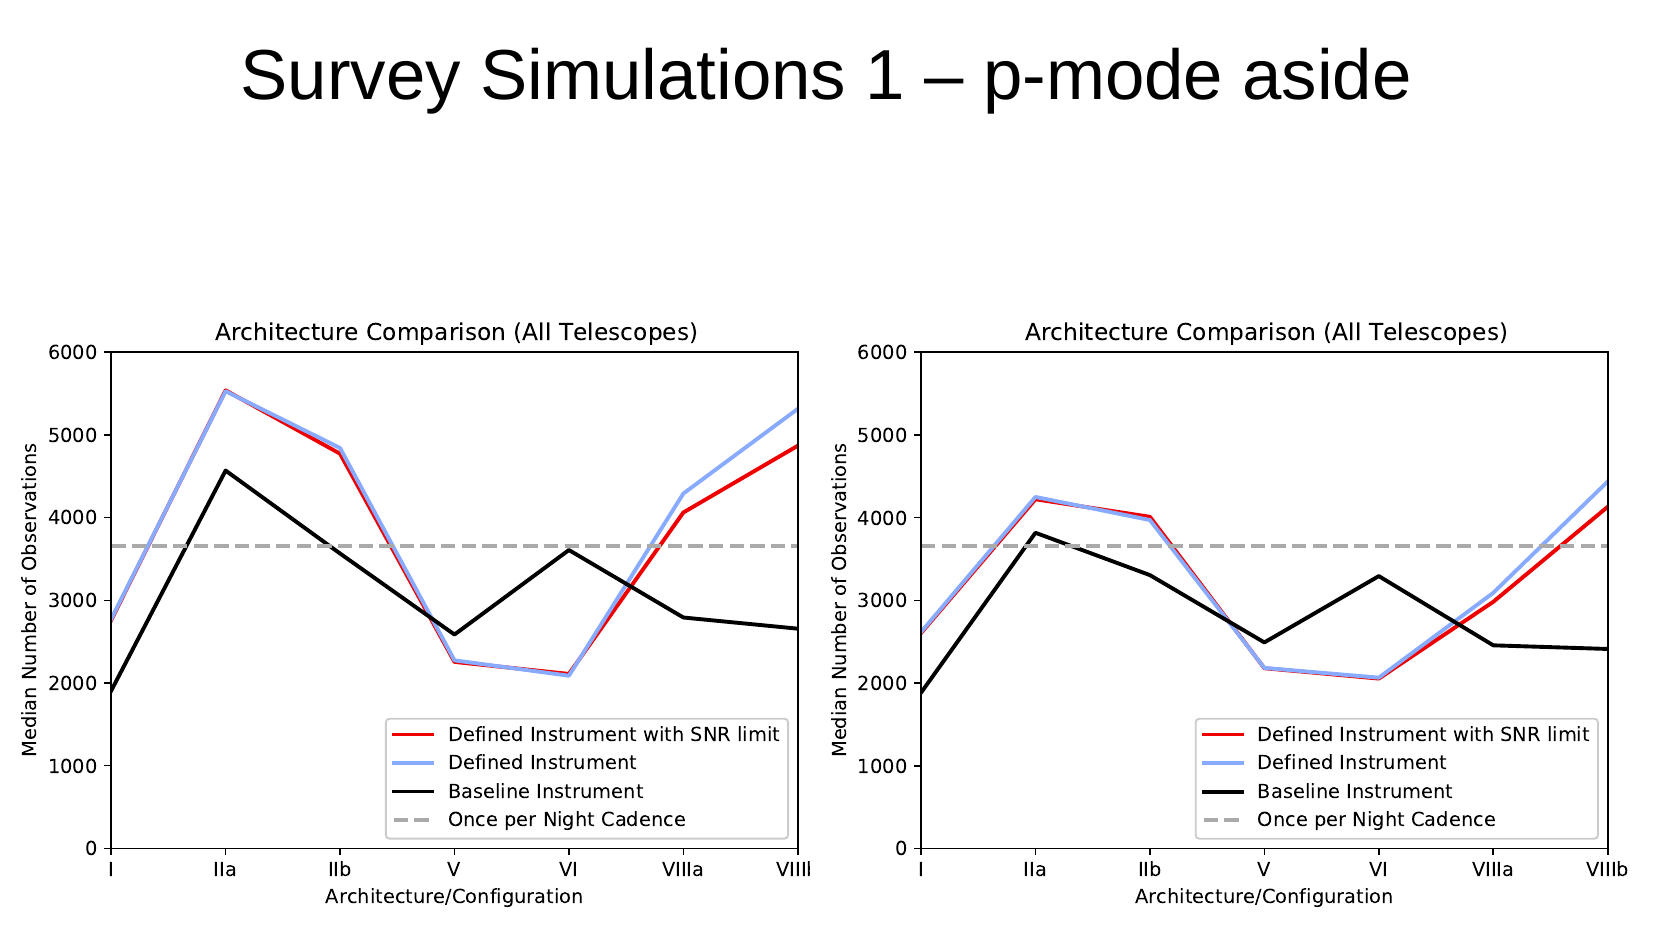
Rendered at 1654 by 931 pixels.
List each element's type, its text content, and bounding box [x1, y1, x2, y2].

title Survey Simulations 1 – p-mode aside [0, 0, 1654, 151]
picture [0, 300, 1651, 931]
